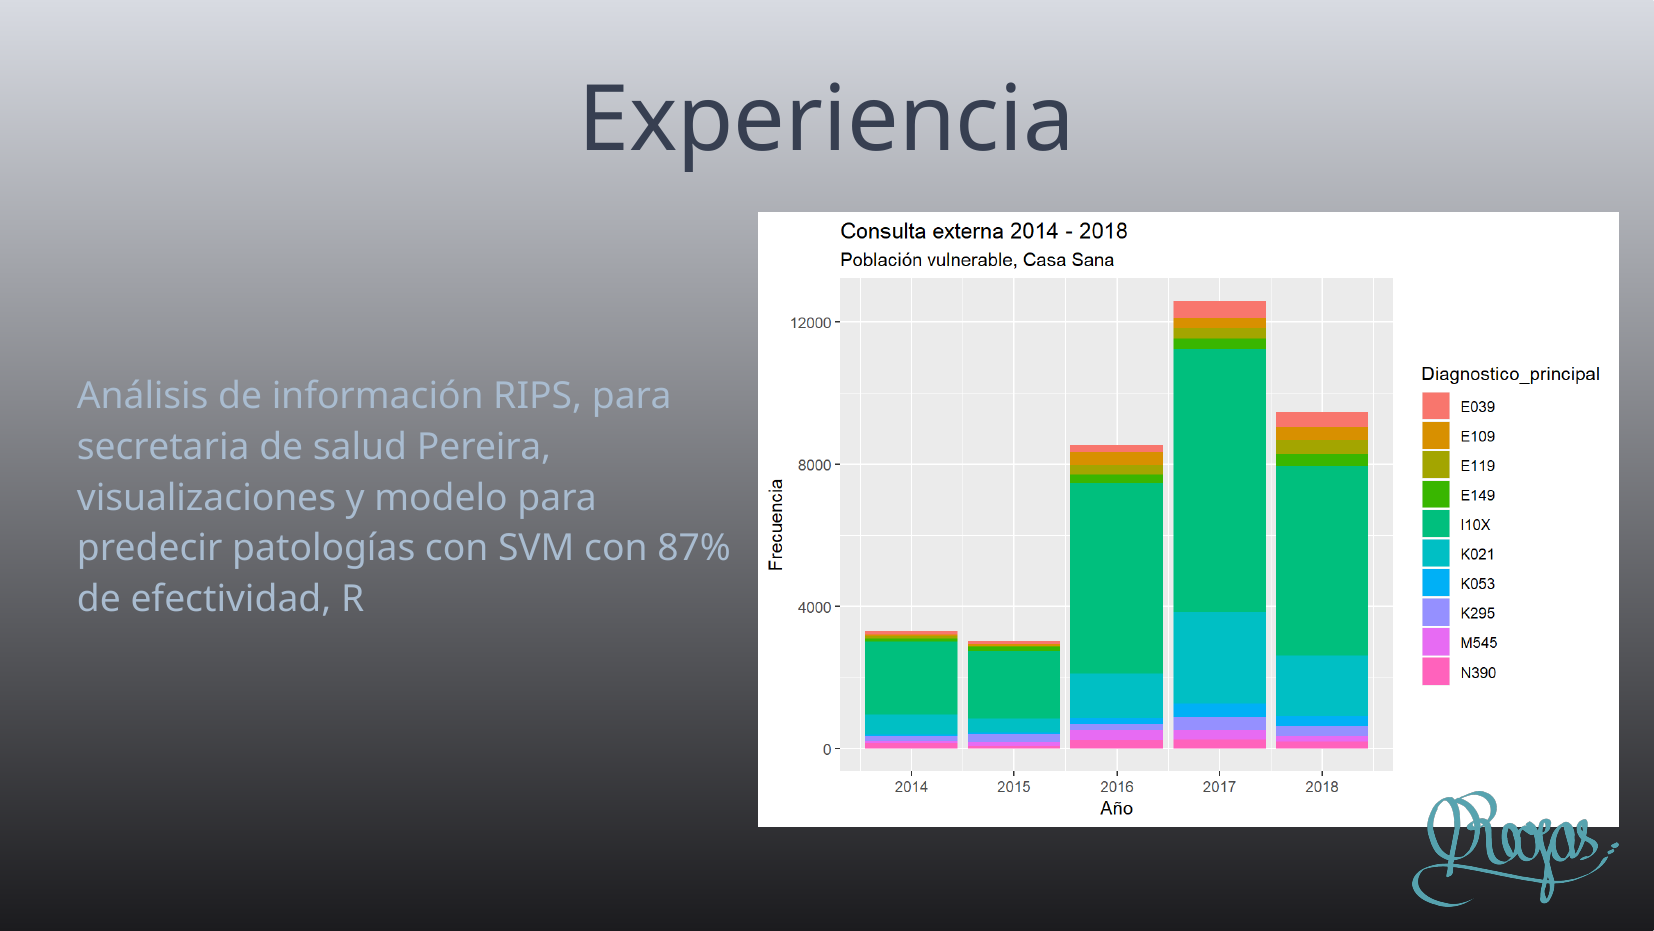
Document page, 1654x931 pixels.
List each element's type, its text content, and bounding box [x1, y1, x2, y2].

picture [758, 212, 1619, 907]
title Experiencia [82, 37, 1571, 193]
list Análisis de información RIPS, para secretaria de salud Pereira, visualizaciones y modelo para predecir patologías con SVM con 87% de efectividad, R [76, 368, 733, 626]
